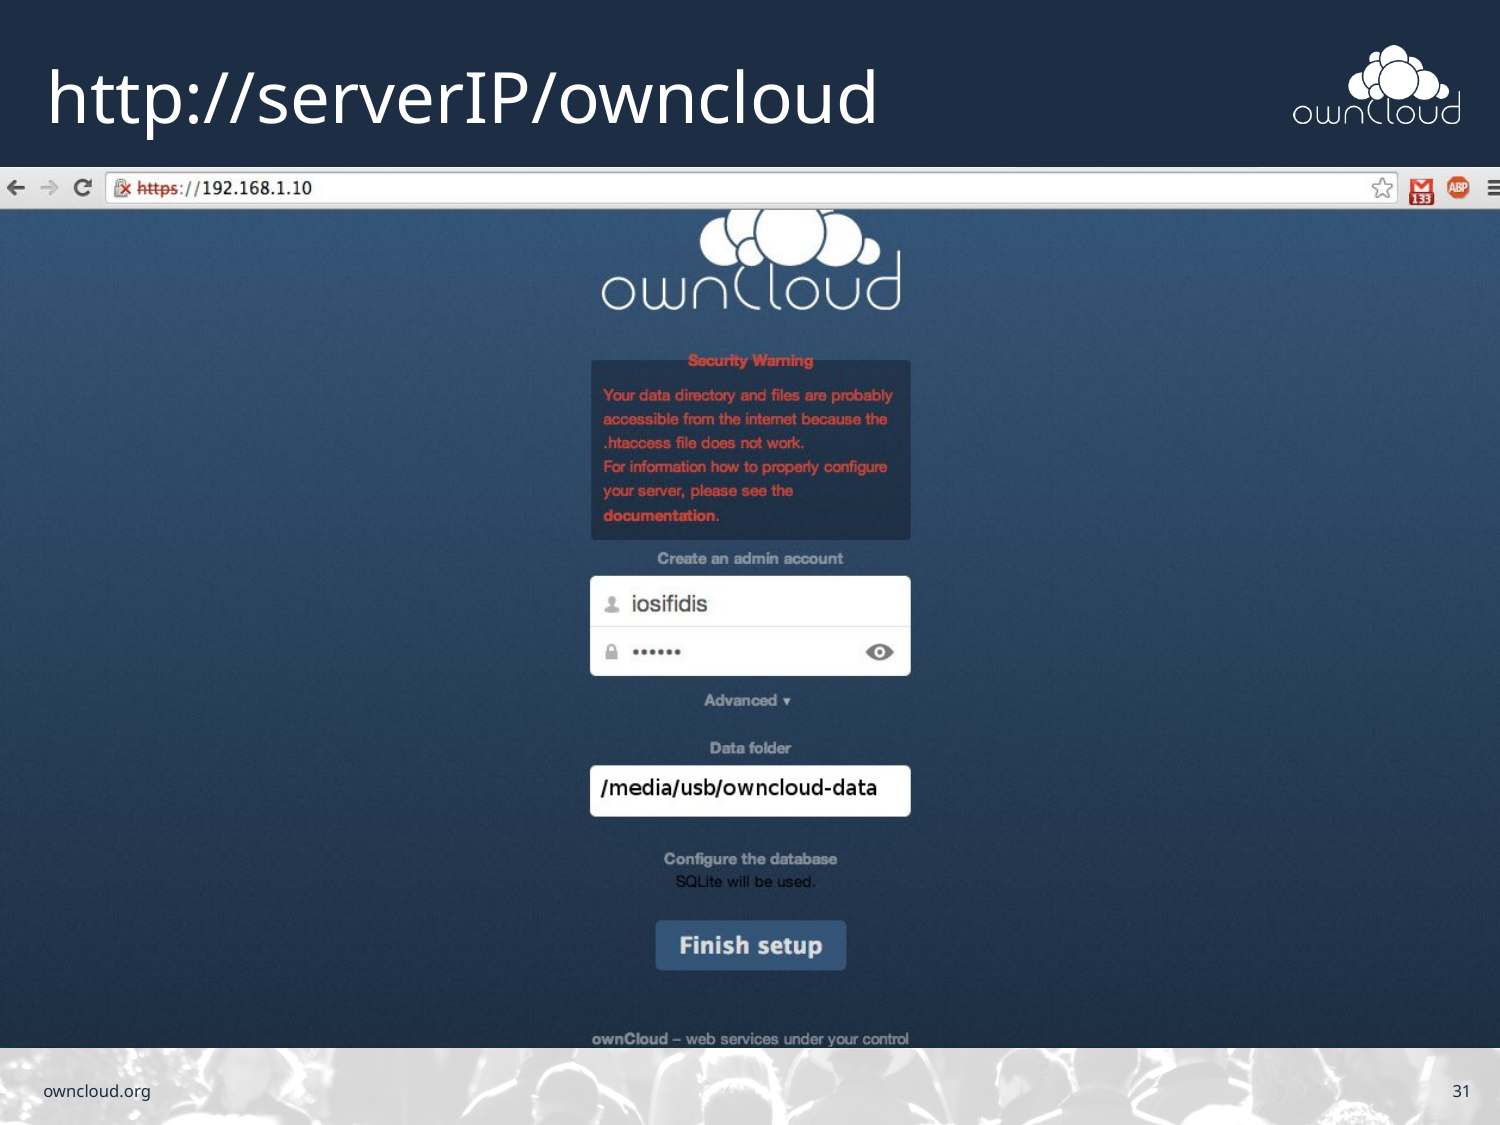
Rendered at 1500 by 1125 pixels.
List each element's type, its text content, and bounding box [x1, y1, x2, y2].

picture [0, 167, 1500, 1125]
title http://serverIP/owncloud [46, 5, 1258, 167]
picture [1293, 45, 1460, 124]
